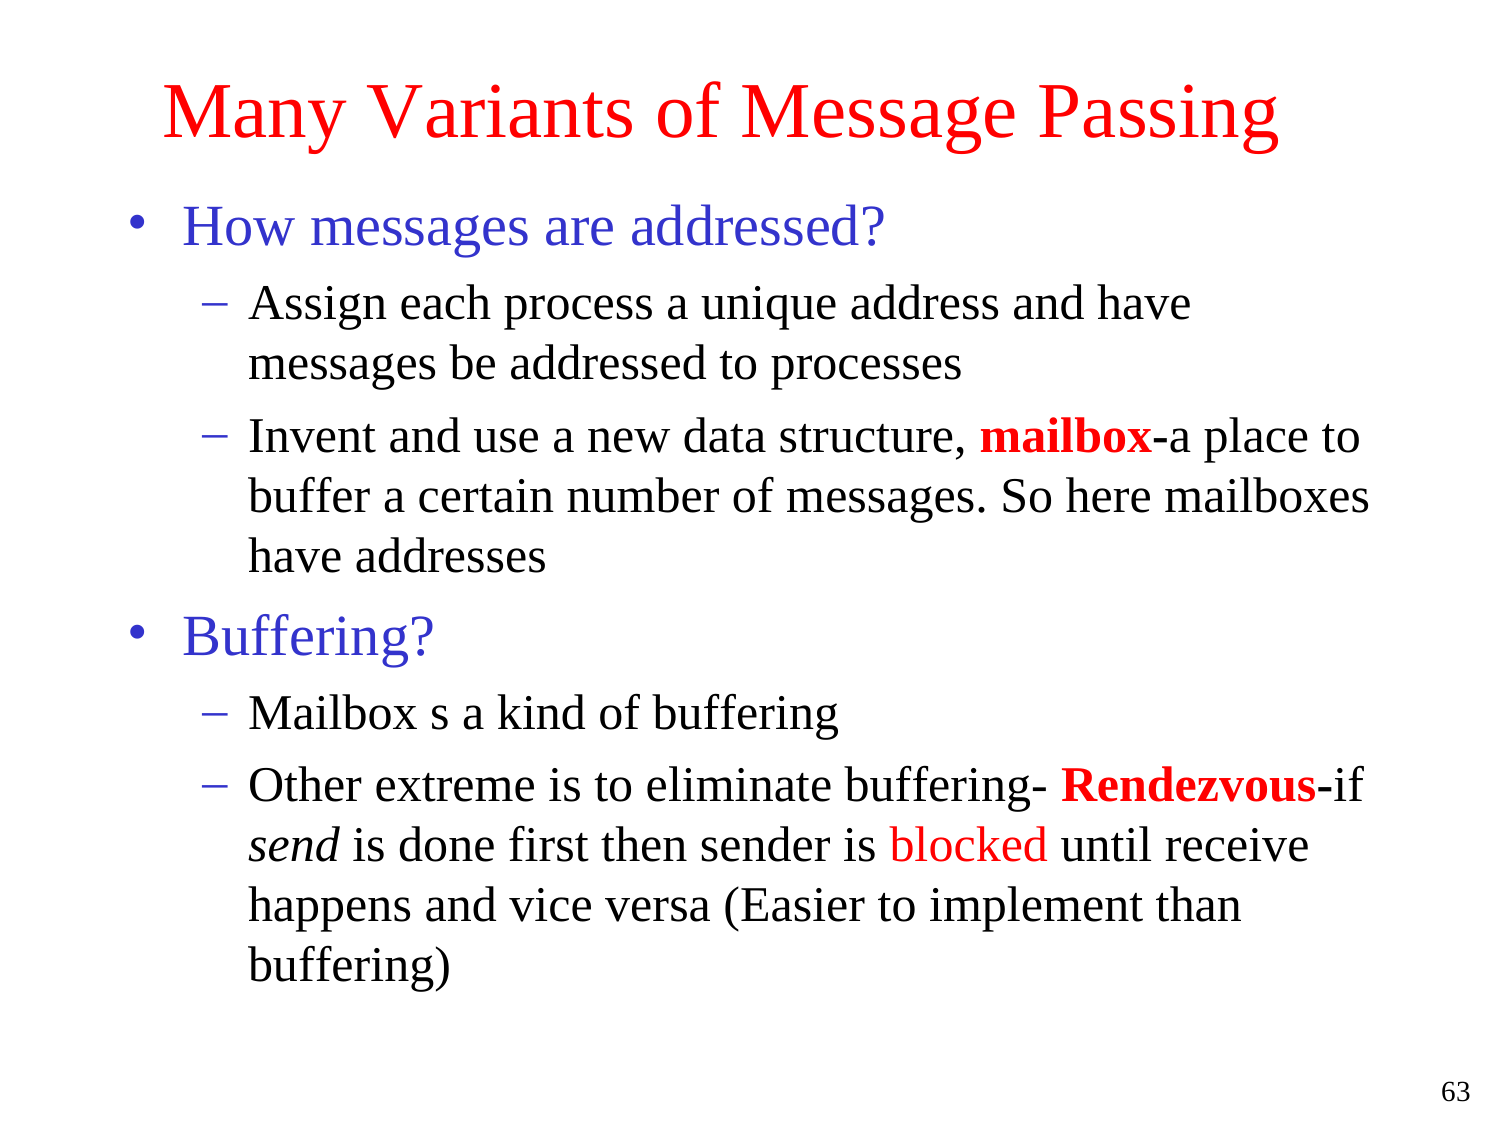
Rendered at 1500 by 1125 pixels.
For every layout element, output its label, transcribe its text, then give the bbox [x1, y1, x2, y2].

text_box Many Variants of Message Passing [84, 31, 1360, 182]
text_box <number> [1404, 1064, 1486, 1125]
text_box How messages are addressed? Assign each process a unique address and have messages be addressed to processes Invent and use a new data structure, mailbox-a place to buffer a certain number of messages. So here mailboxes have addresses Buffering? Mailbox s a kind of buffering Other extreme is to eliminate buffering- Rendezvous-if send is done first then sender is blocked until receive happens and vice versa (Easier to implement than buffering) [112, 179, 1388, 1001]
